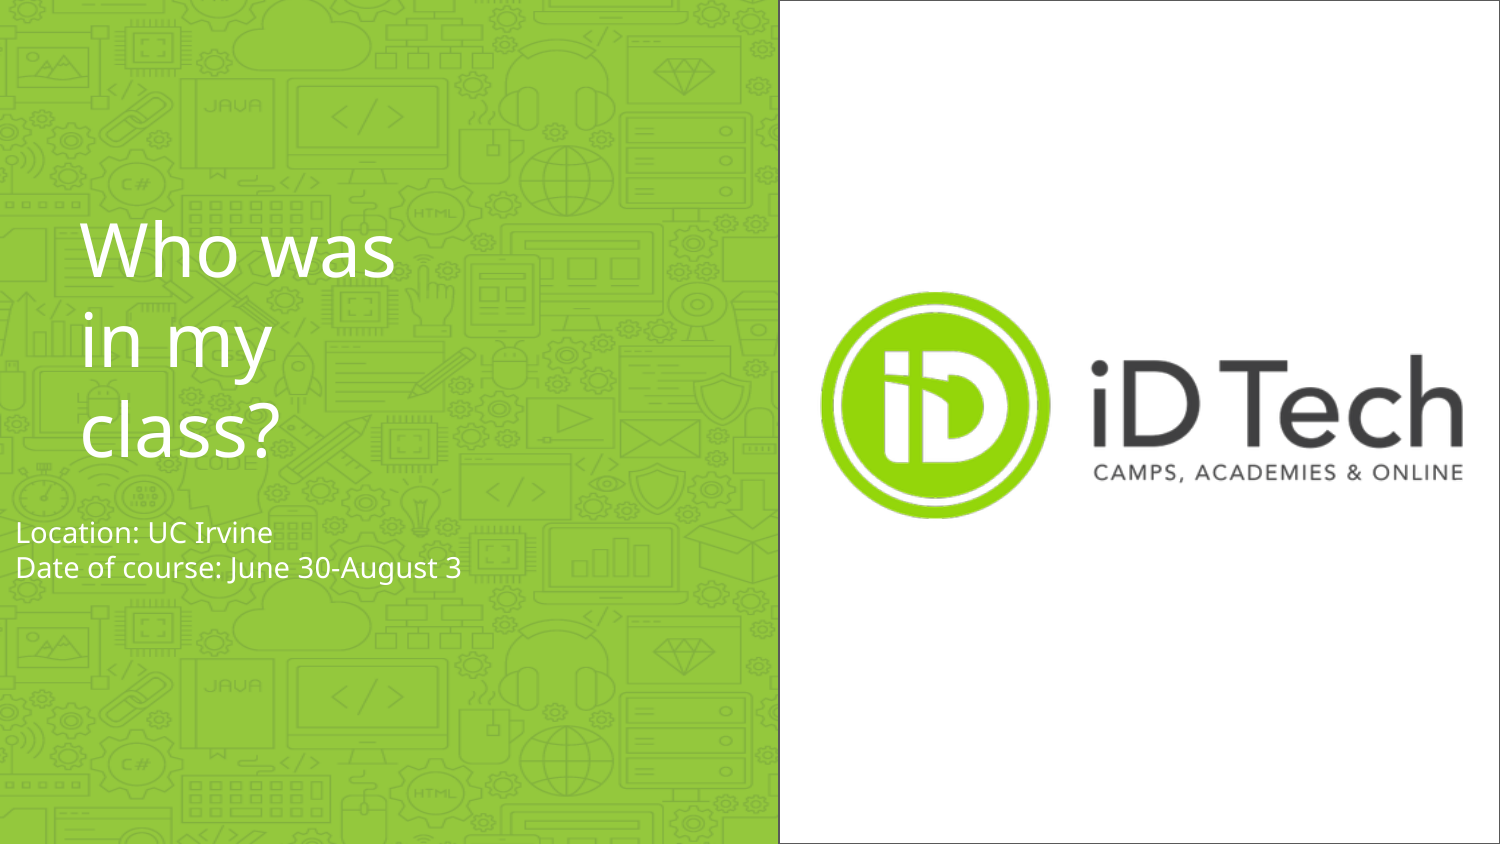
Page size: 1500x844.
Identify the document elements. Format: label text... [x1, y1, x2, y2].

picture [795, 284, 1500, 527]
picture [0, 0, 779, 844]
text_box Location: UC Irvine Date of course: June 30-August 3 [0, 499, 554, 844]
text_box Who was in my class? [64, 187, 755, 488]
text_box [779, 0, 1500, 844]
